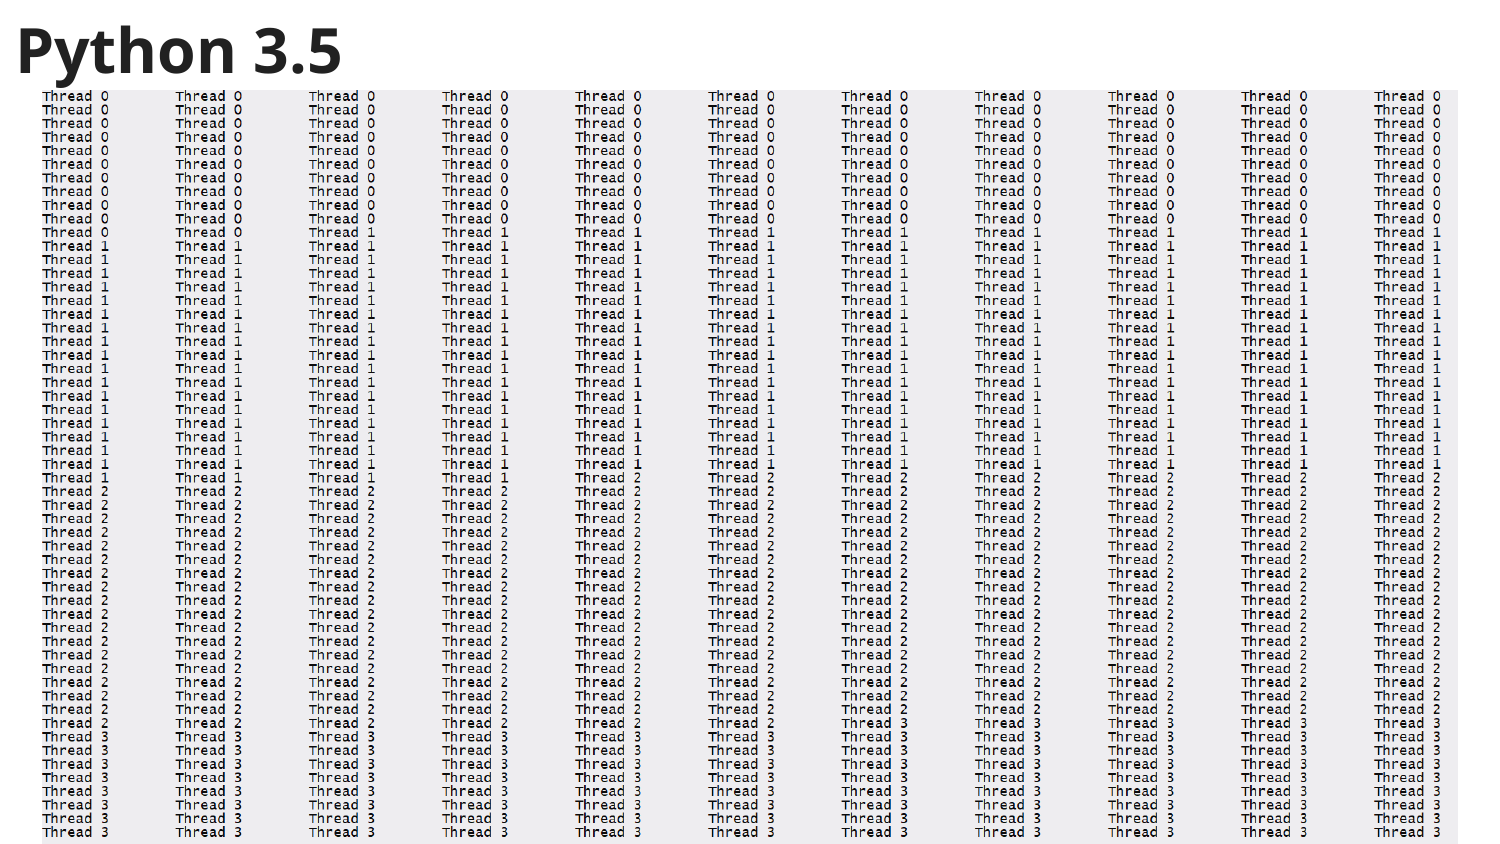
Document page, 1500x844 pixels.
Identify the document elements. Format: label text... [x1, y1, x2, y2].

picture [42, 86, 1458, 844]
title Python 3.5 [0, 0, 461, 102]
